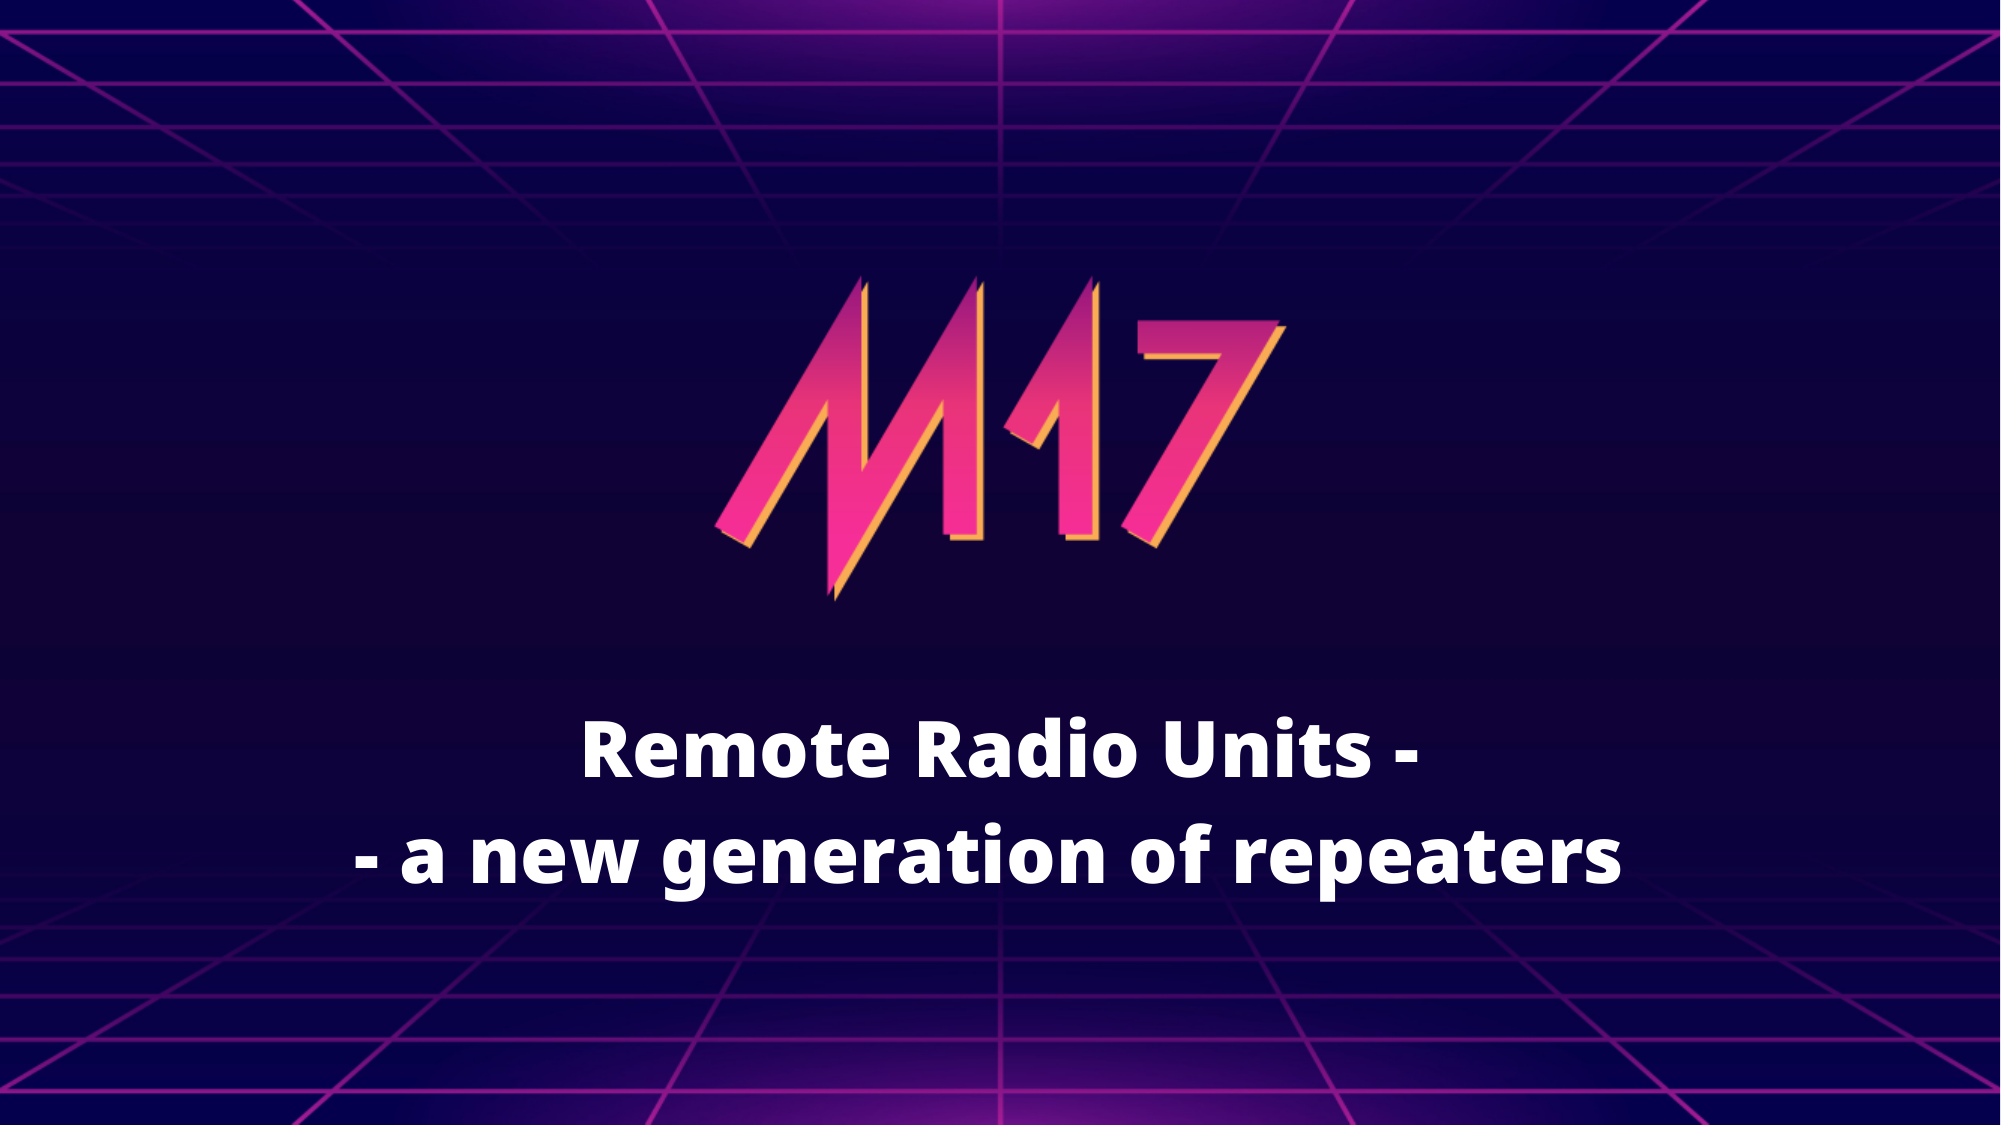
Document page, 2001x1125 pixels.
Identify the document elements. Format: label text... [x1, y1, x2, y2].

picture [0, 0, 2001, 1125]
text_box Remote Radio Units - - a new generation of repeaters [276, 693, 1725, 1025]
